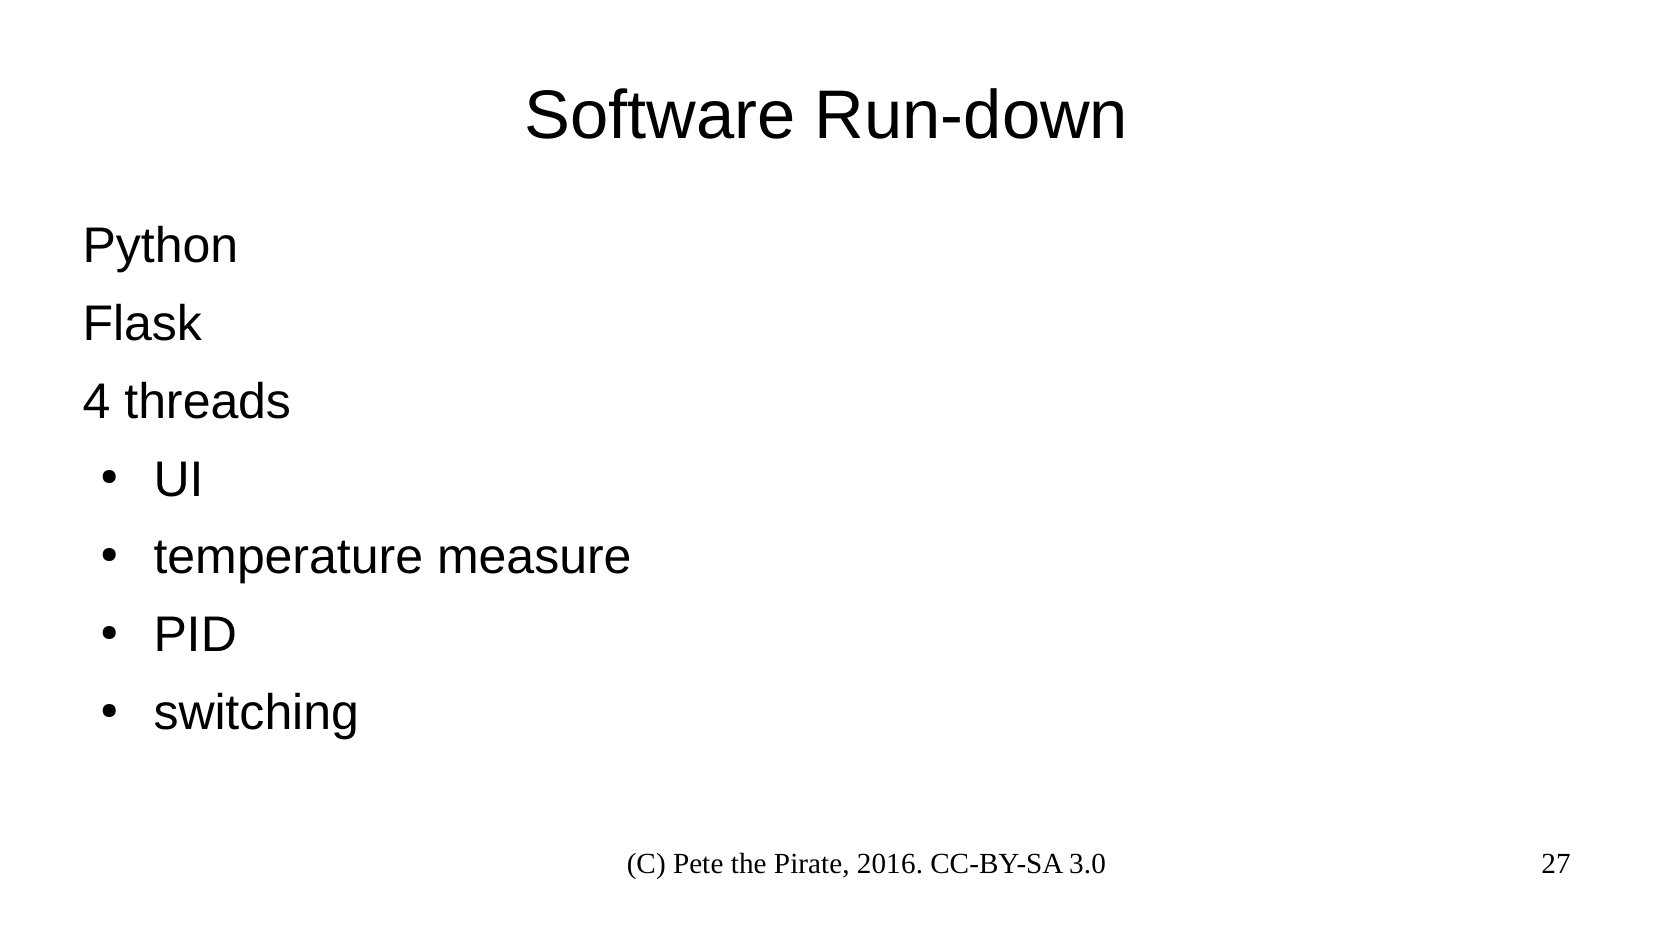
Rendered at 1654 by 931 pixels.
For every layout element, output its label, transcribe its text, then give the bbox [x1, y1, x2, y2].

title Software Run-down [82, 37, 1571, 193]
list Python Flask 4 threads UI temperature measure PID switching [82, 217, 1571, 757]
